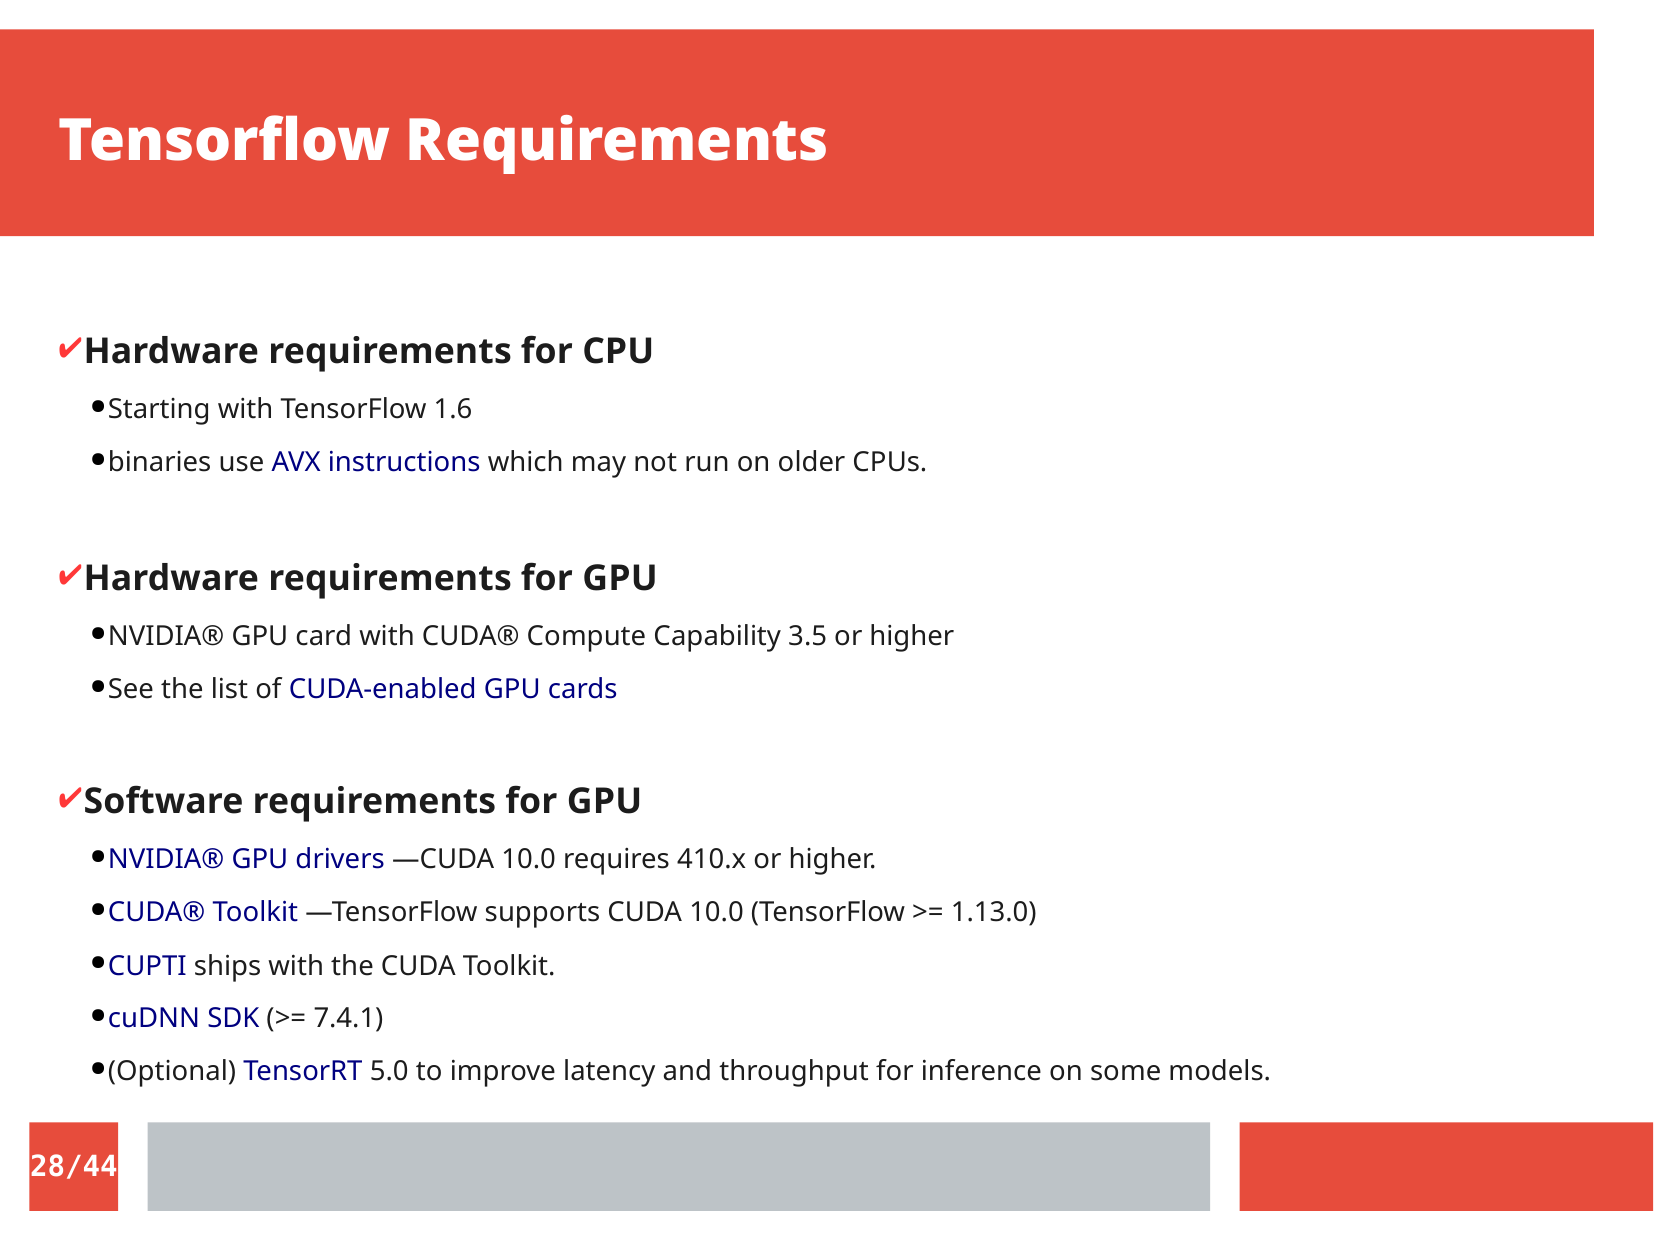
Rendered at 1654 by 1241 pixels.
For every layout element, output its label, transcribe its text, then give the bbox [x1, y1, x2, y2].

title Tensorflow Requirements [58, 90, 1594, 178]
list Hardware requirements for CPU Starting with TensorFlow 1.6 binaries use AVX instructions which may not run on older CPUs. Hardware requirements for GPU NVIDIA® GPU card with CUDA® Compute Capability 3.5 or higher See the list of CUDA-enabled GPU cards Software requirements for GPU NVIDIA® GPU drivers —CUDA 10.0 requires 410.x or higher. CUDA® Toolkit —TensorFlow supports CUDA 10.0 (TensorFlow >= 1.13.0) CUPTI ships with the CUDA Toolkit. cuDNN SDK (>= 7.4.1) (Optional) TensorRT 5.0 to improve latency and throughput for inference on some models. [58, 324, 1565, 1093]
